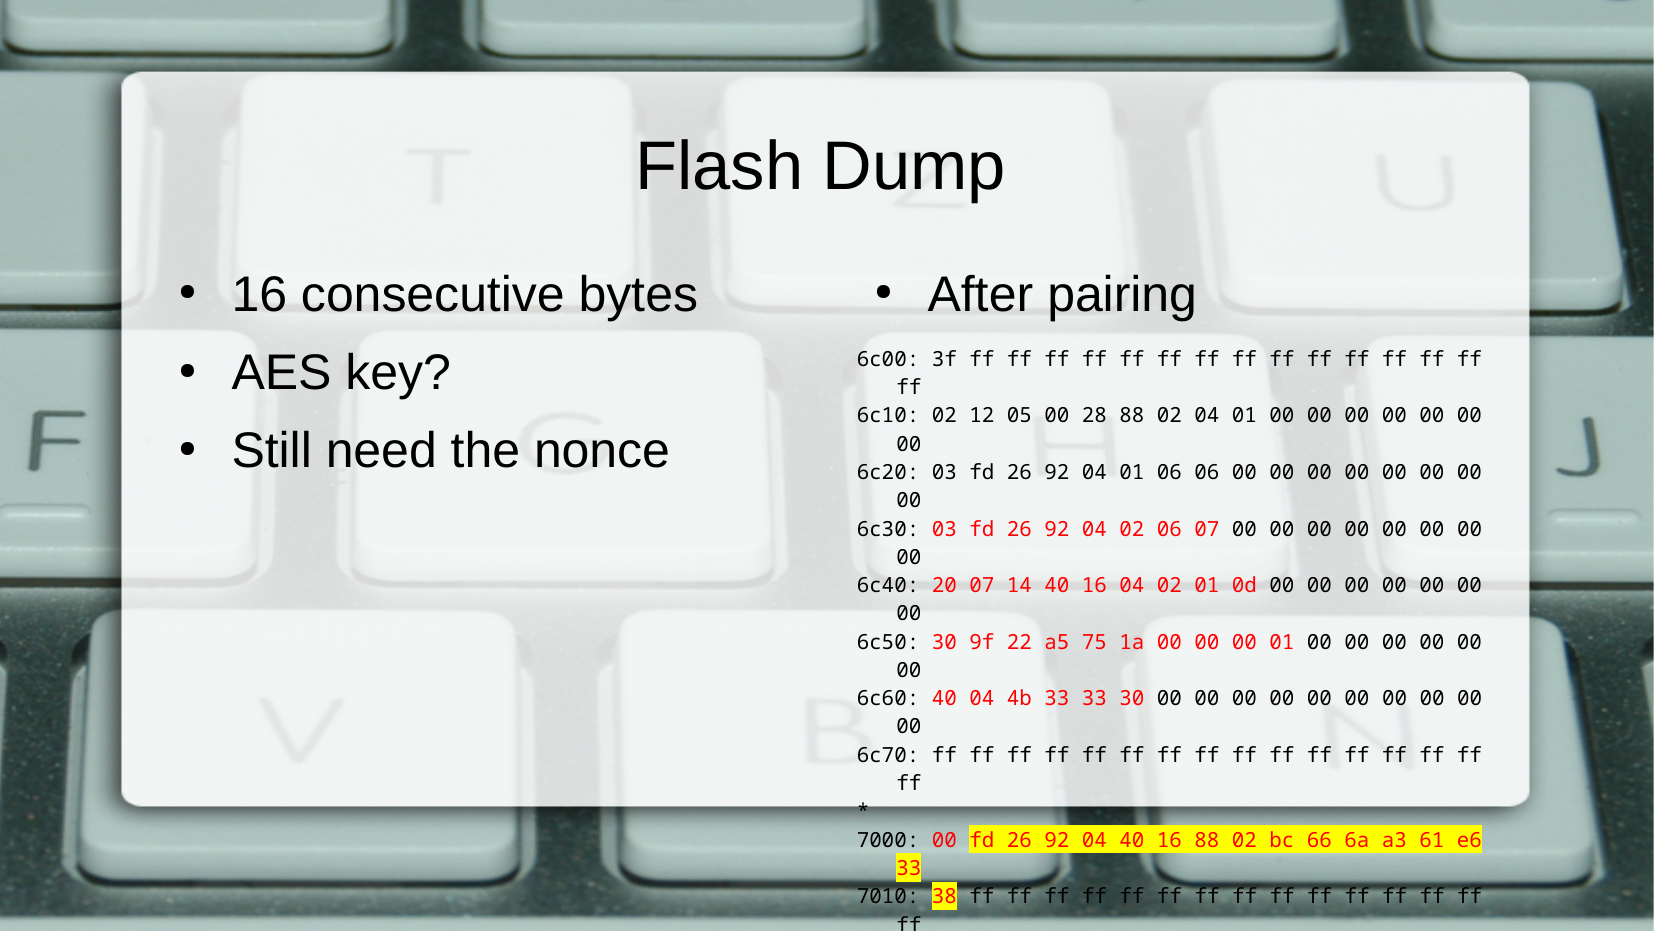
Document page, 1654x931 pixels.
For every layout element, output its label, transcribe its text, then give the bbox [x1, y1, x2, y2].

picture [0, 0, 1654, 931]
title Flash Dump [135, 88, 1506, 244]
list 16 consecutive bytes AES key? Still need the nonce [147, 265, 811, 806]
list After pairing 6c00: 3f ff ff ff ff ff ff ff ff ff ff ff ff ff ff ff 6c10: 02 12 05 00 28 88 02 04 01 00 00 00 00 00 00 00 6c20: 03 fd 26 92 04 01 06 06 00 00 00 00 00 00 00 00 6c30: 03 fd 26 92 04 02 06 07 00 00 00 00 00 00 00 00 6c40: 20 07 14 40 16 04 02 01 0d 00 00 00 00 00 00 00 6c50: 30 9f 22 a5 75 1a 00 00 00 01 00 00 00 00 00 00 6c60: 40 04 4b 33 33 30 00 00 00 00 00 00 00 00 00 00 6c70: ff ff ff ff ff ff ff ff ff ff ff ff ff ff ff ff * 7000: 00 fd 26 92 04 40 16 88 02 bc 66 6a a3 61 e6 33 7010: 38 ff ff ff ff ff ff ff ff ff ff ff ff ff ff ff 7020: 01 ff ff ff ff ff ff ff ff ff ff ff ff ff ff ff 7030: ff ff ff ff ff ff ff ff ff ff ff ff ff ff ff ff 7040: 02 ff ff ff ff ff ff ff ff ff ff ff ff ff ff ff 7050: ff ff ff ff ff ff ff ff ff ff ff ff ff ff ff ff 7060: 03 ff ff ff ff ff ff ff ff ff ff ff ff ff ff ff 7070: ff ff ff ff ff ff ff ff ff ff ff ff ff ff ff ff 7080: 04 ff ff ff ff ff ff ff ff ff ff ff ff ff ff ff 7090: ff ff ff ff ff ff ff ff ff ff ff ff ff ff ff ff 70a0: 05 ff ff ff ff ff ff ff ff ff ff ff ff ff ff ff 70b0: ff ff ff ff ff ff ff ff ff ff ff ff ff ff ff ff [843, 265, 1507, 806]
